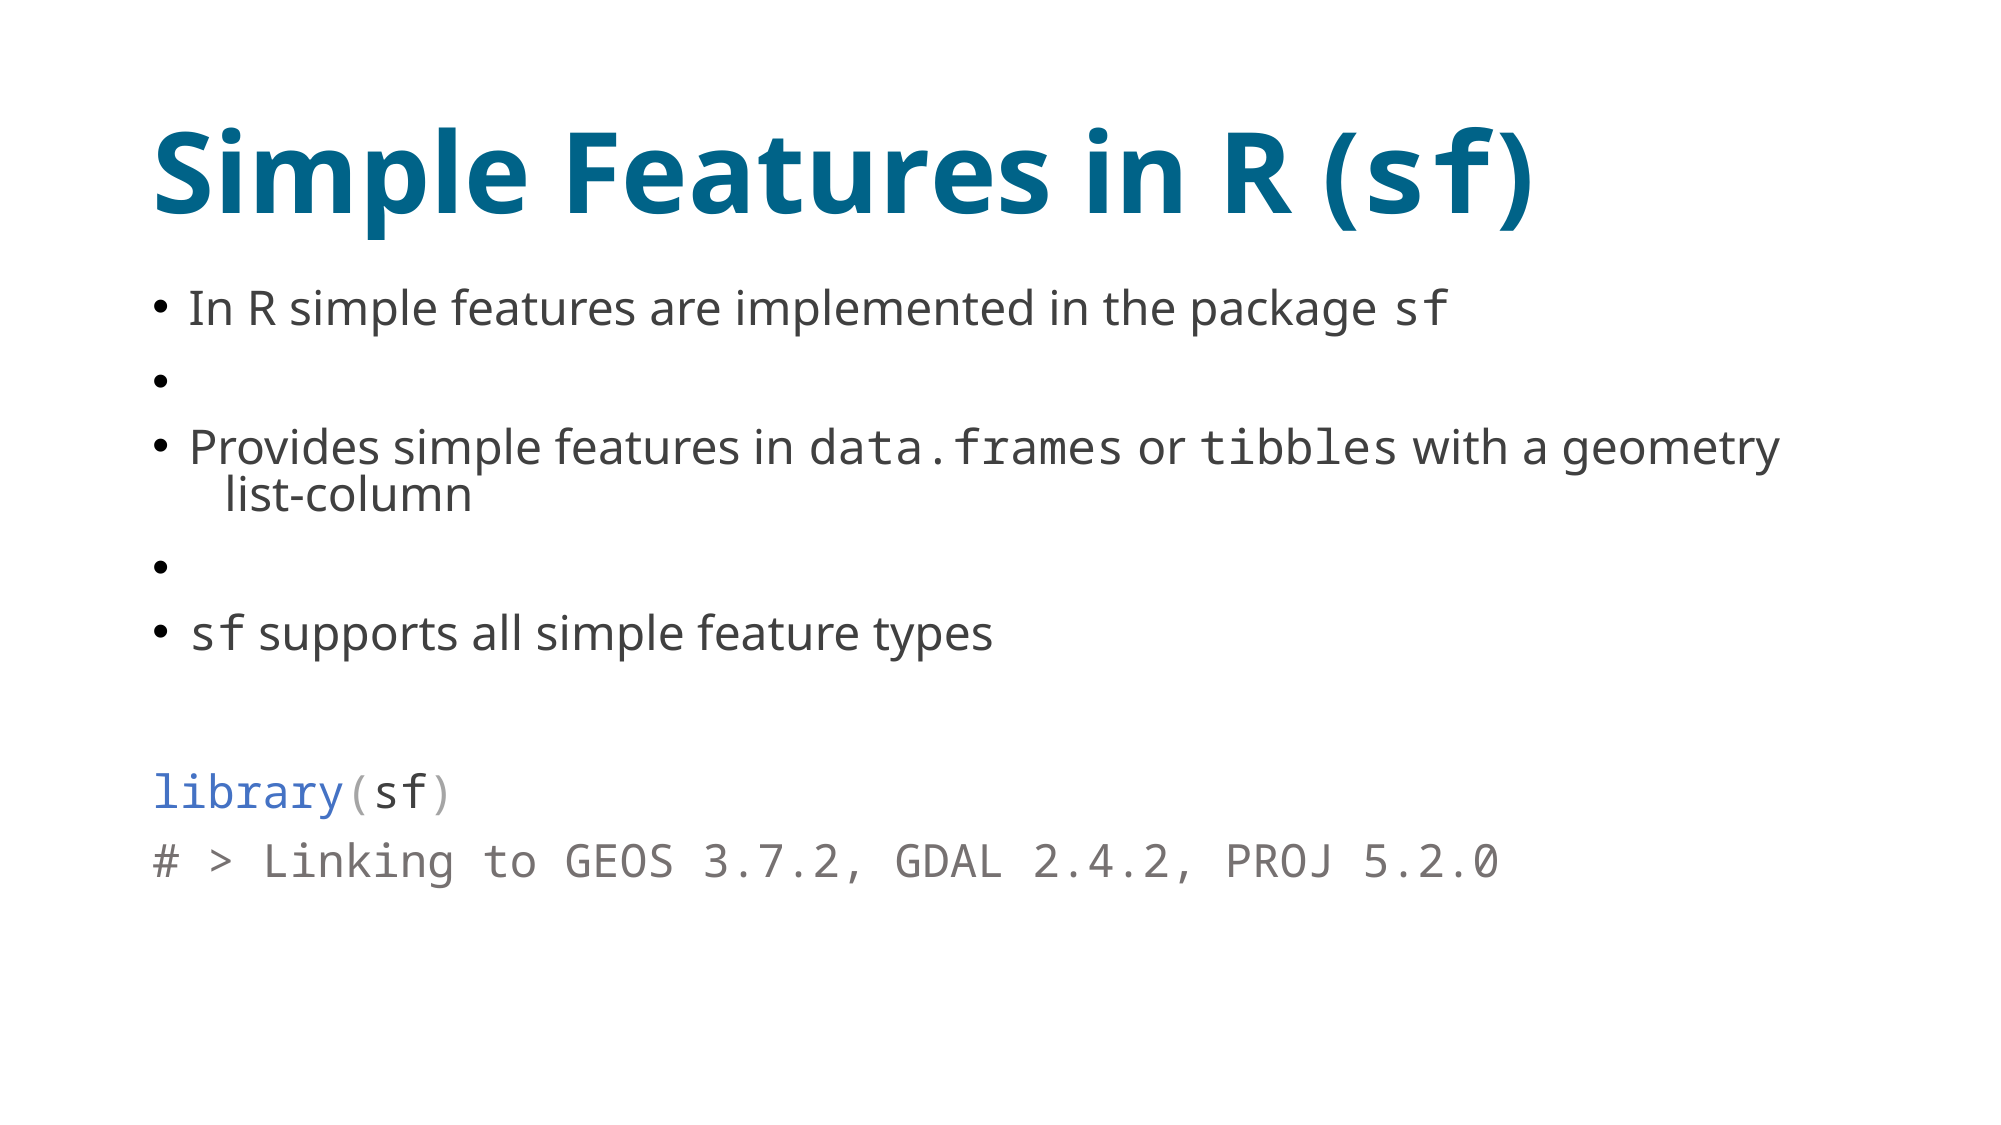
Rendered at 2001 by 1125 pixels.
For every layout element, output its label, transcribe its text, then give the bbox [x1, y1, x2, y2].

text_box library(sf) # > Linking to GEOS 3.7.2, GDAL 2.4.2, PROJ 5.2.0 [137, 765, 1863, 982]
title Simple Features in R (sf) [137, 59, 1863, 278]
list In R simple features are implemented in the package sf Provides simple features in data.frames or tibbles with a geometry list-column sf supports all simple feature types [137, 280, 1863, 671]
